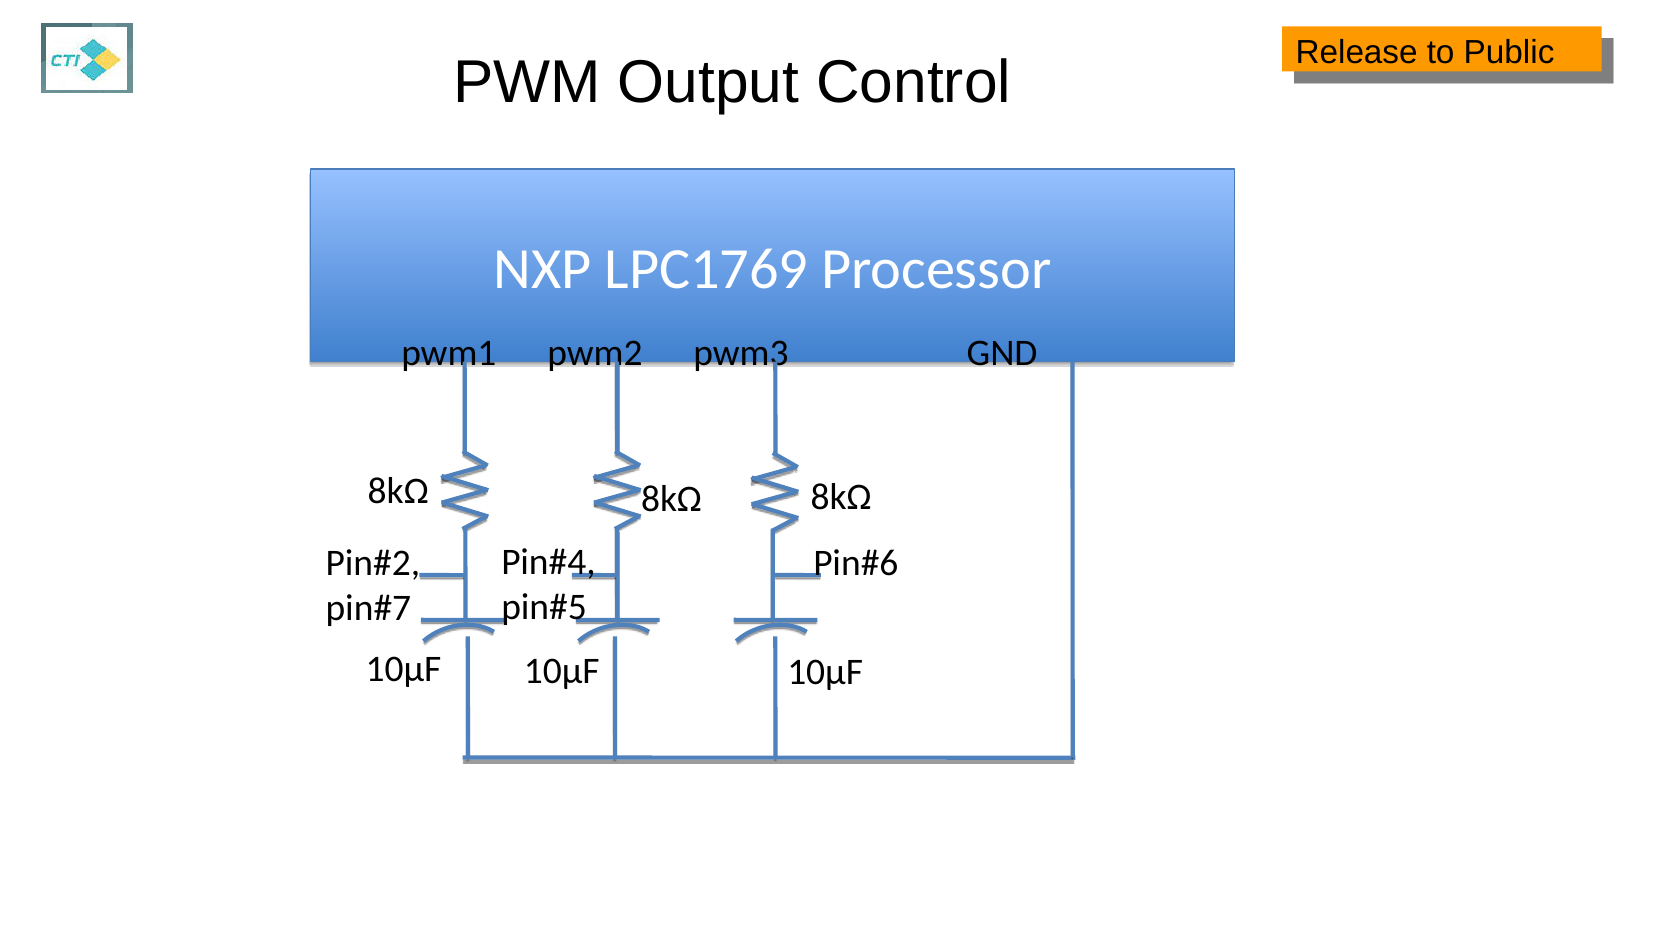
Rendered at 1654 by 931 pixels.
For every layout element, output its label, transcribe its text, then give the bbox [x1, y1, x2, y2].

text_box 10μF [350, 636, 482, 687]
text_box pwm1 pwm2 pwm3 GND [386, 320, 1149, 371]
text_box Release to Public [1282, 26, 1602, 72]
text_box 8kΩ [795, 464, 927, 515]
text_box 8kΩ [626, 466, 757, 517]
text_box 10μF [772, 639, 904, 690]
text_box Pin#6 [798, 530, 945, 581]
picture [41, 23, 133, 93]
text_box Pin#4, pin#5 [486, 529, 632, 617]
title PWM Output Control [0, 2, 1477, 158]
text_box NXP LPC1769 Processor [310, 169, 1235, 362]
text_box 8kΩ [352, 458, 484, 509]
text_box 10μF [509, 638, 640, 689]
text_box Pin#2, pin#7 [310, 530, 457, 619]
